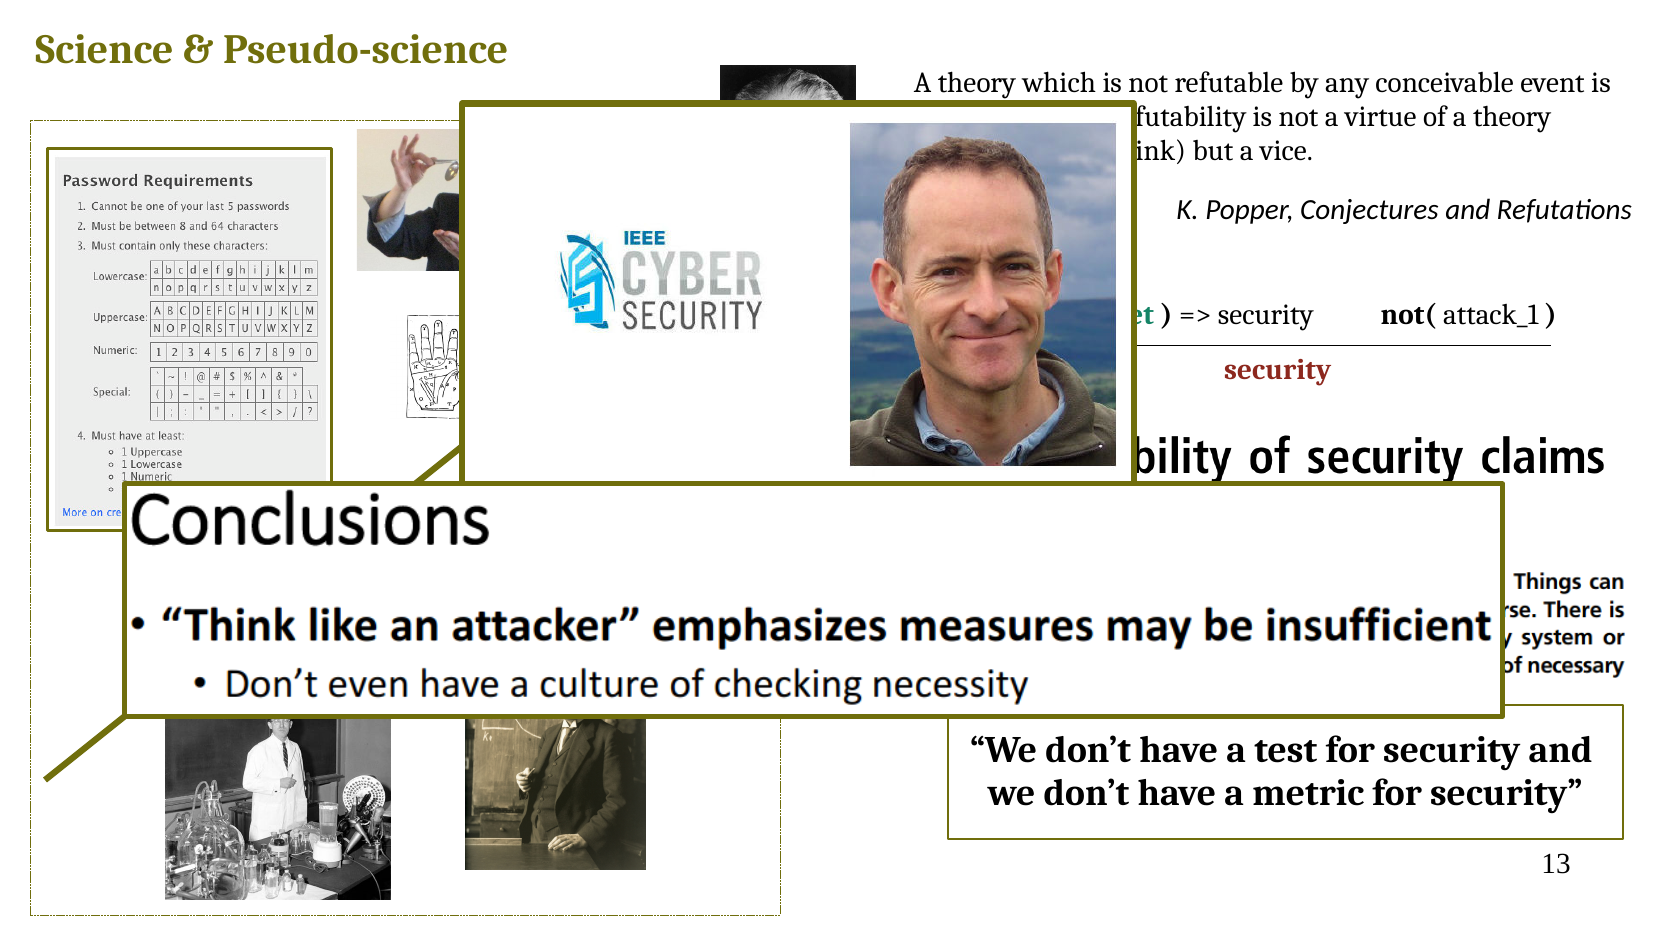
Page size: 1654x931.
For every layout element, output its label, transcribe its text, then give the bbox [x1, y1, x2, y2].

picture [1137, 433, 1613, 563]
picture [720, 65, 856, 100]
text_box not( attack_1 ) [1365, 291, 1596, 375]
text_box Science & Pseudo-science [20, 18, 991, 83]
picture [356, 129, 459, 271]
picture [126, 486, 1501, 714]
text_box A theory which is not refutable by any conceivable event is non-scientific. Irrefutability is not a virtue of a theory (as people often think) but a vice. K. Popper, Conjectures and Refutations [899, 58, 1654, 256]
picture [390, 315, 459, 419]
text_box security [1209, 345, 1372, 395]
picture [1505, 567, 1635, 680]
picture [465, 106, 1131, 481]
picture [465, 719, 646, 871]
text_box “We don’t have a test for security and we don’t have a metric for security” [948, 705, 1624, 839]
picture [48, 150, 331, 529]
text_box not( NVD_set ) => security [1137, 291, 1341, 375]
picture [165, 719, 391, 901]
